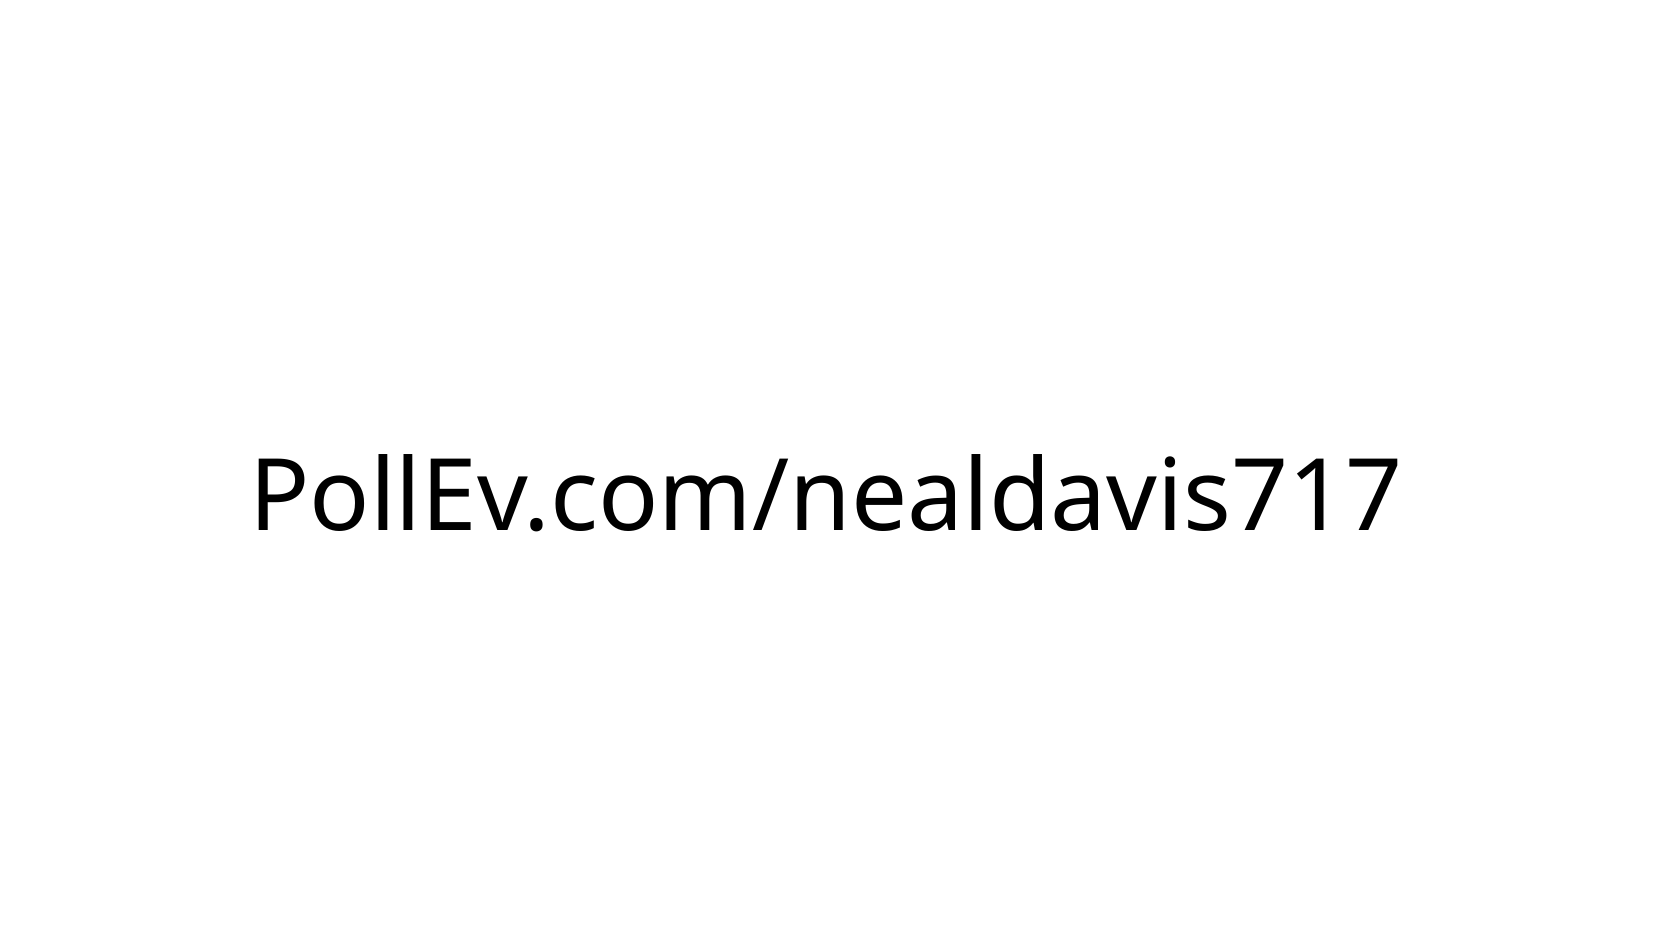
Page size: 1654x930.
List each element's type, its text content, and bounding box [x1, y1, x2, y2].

text_box PollEv.com/nealdavis717 [126, 93, 1527, 773]
